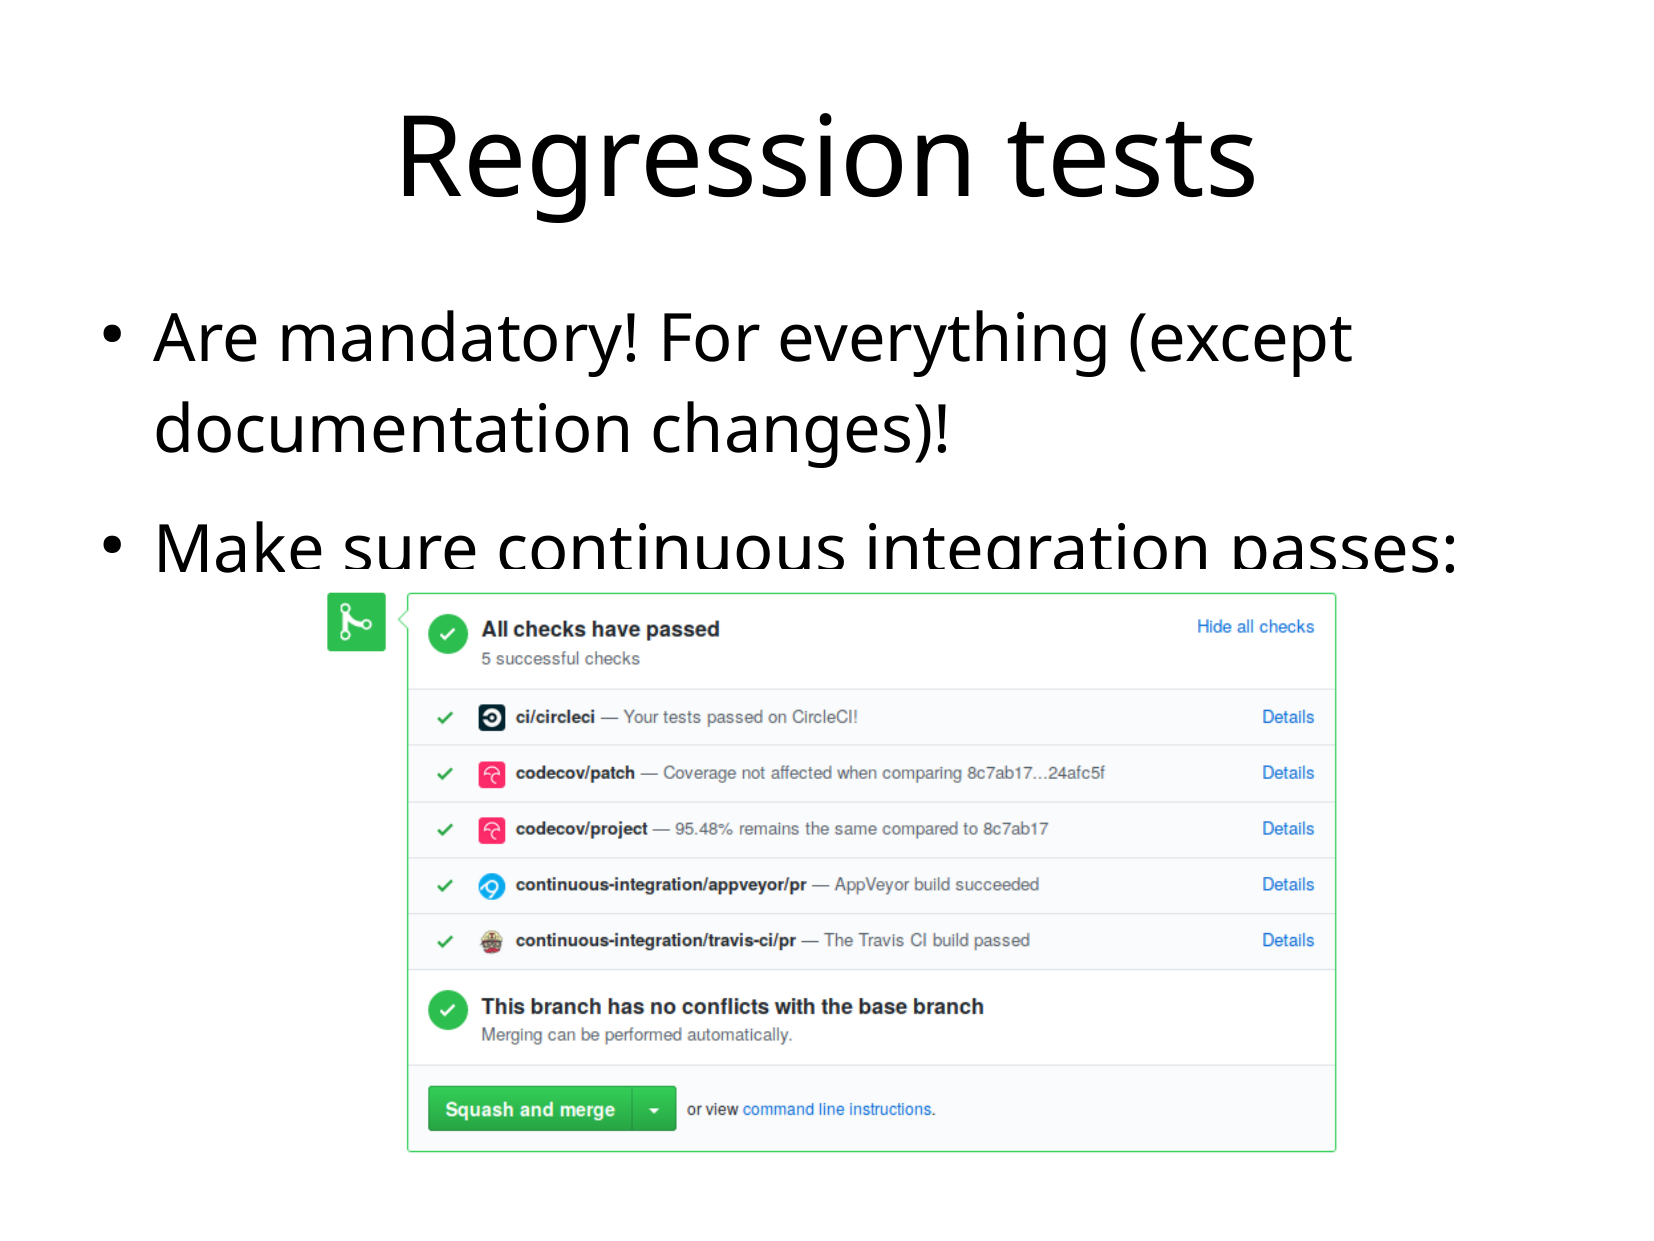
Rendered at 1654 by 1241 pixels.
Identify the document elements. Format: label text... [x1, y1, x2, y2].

picture [285, 569, 1383, 1167]
title Regression tests [82, 49, 1571, 257]
list Are mandatory! For everything (except documentation changes)! Make sure continuous integration passes: [82, 290, 1571, 1010]
